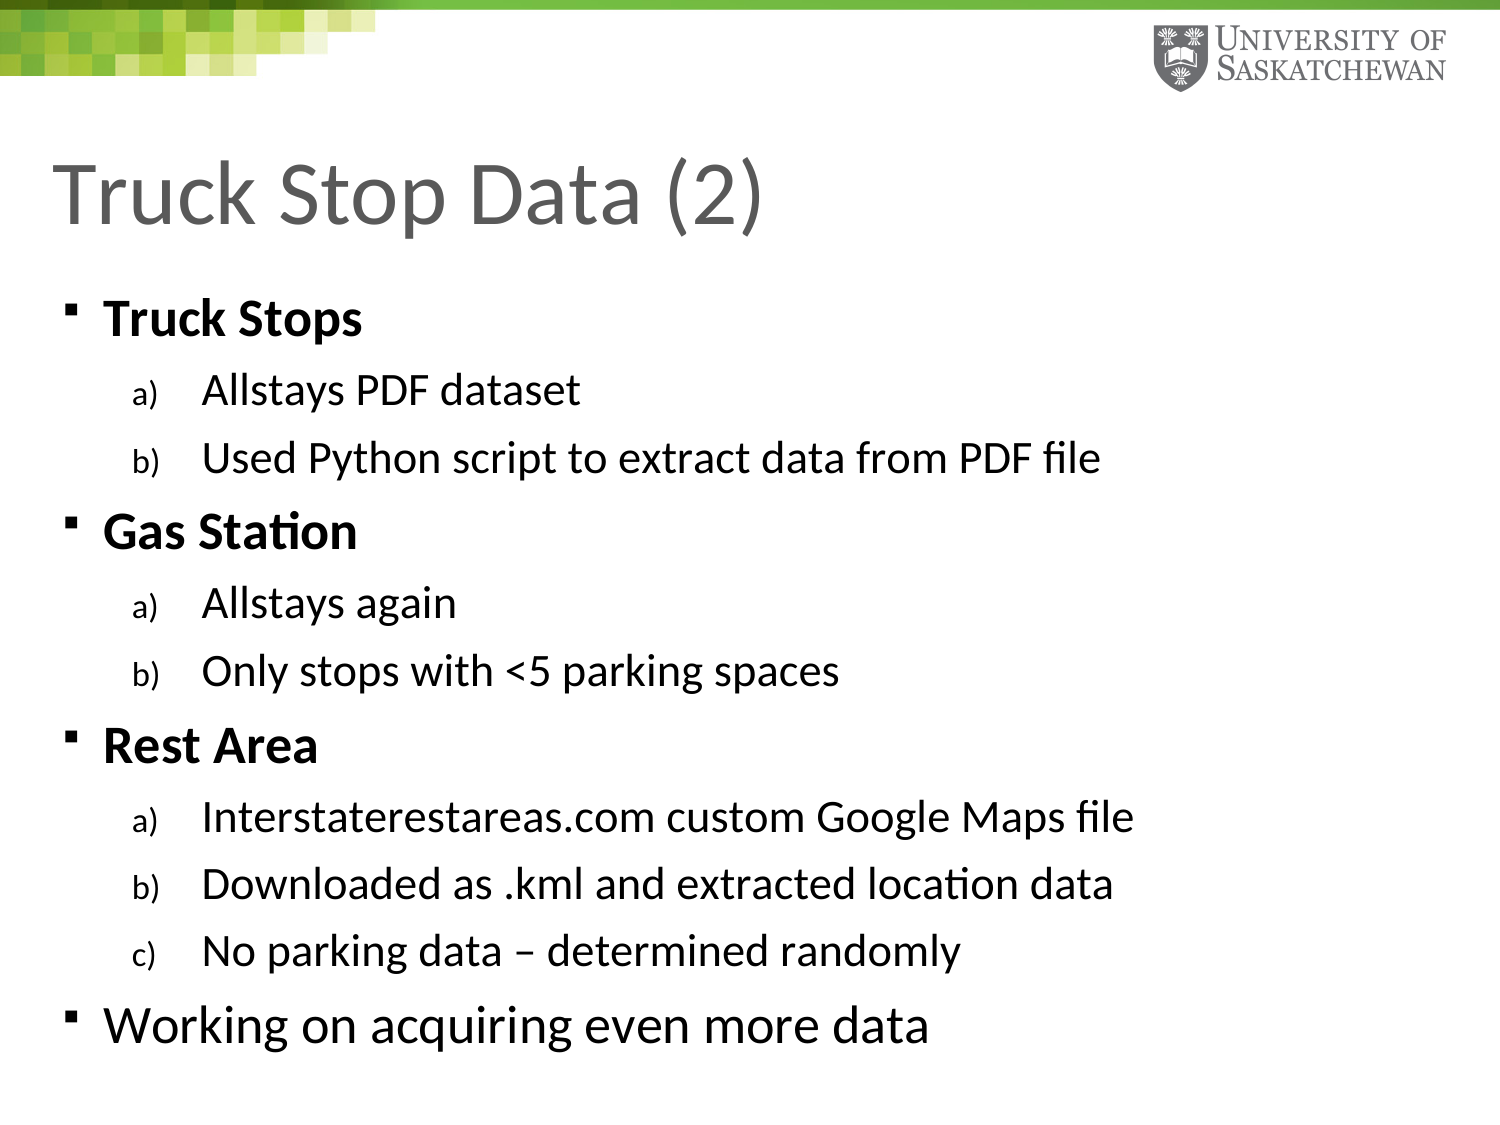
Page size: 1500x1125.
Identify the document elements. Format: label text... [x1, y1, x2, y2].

picture [0, 0, 1500, 397]
title Truck Stop Data (2) [37, 124, 1441, 251]
list Truck Stops Allstays PDF dataset Used Python script to extract data from PDF file Gas Station Allstays again Only stops with <5 parking spaces Rest Area Interstaterestareas.com custom Google Maps file Downloaded as .kml and extracted location data No parking data – determined randomly Working on acquiring even more data [47, 274, 1450, 1063]
